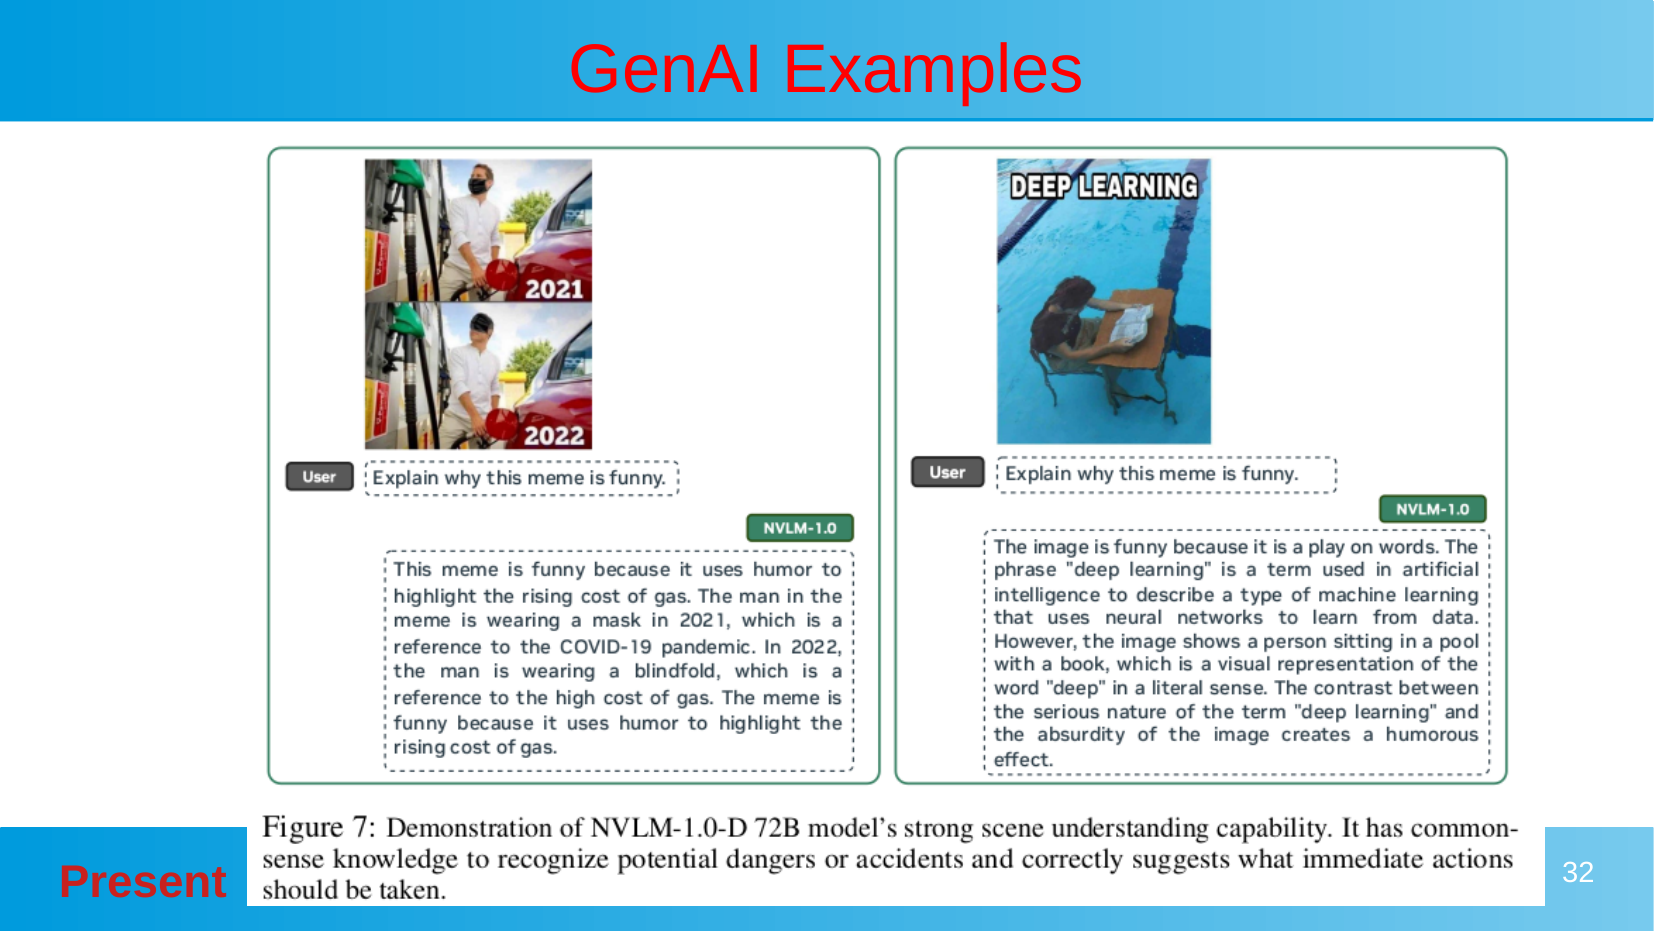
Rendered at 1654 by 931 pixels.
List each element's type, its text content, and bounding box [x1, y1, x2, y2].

title GenAI Examples [59, 29, 1595, 108]
picture [247, 125, 1545, 906]
